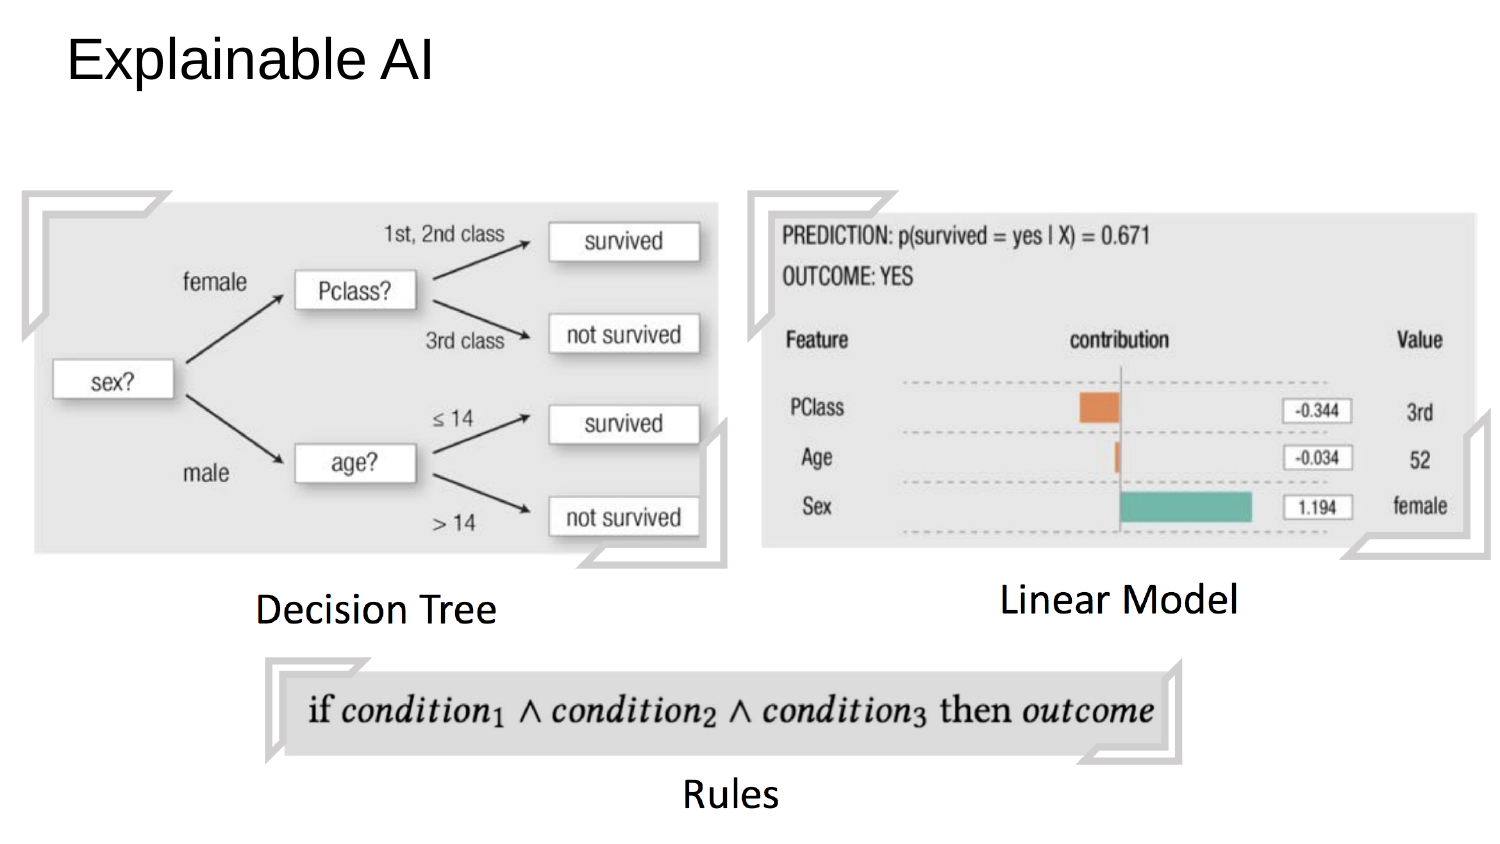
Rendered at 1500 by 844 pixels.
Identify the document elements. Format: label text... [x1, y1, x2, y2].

title Explainable AI [51, 5, 1449, 100]
picture [0, 149, 1500, 819]
